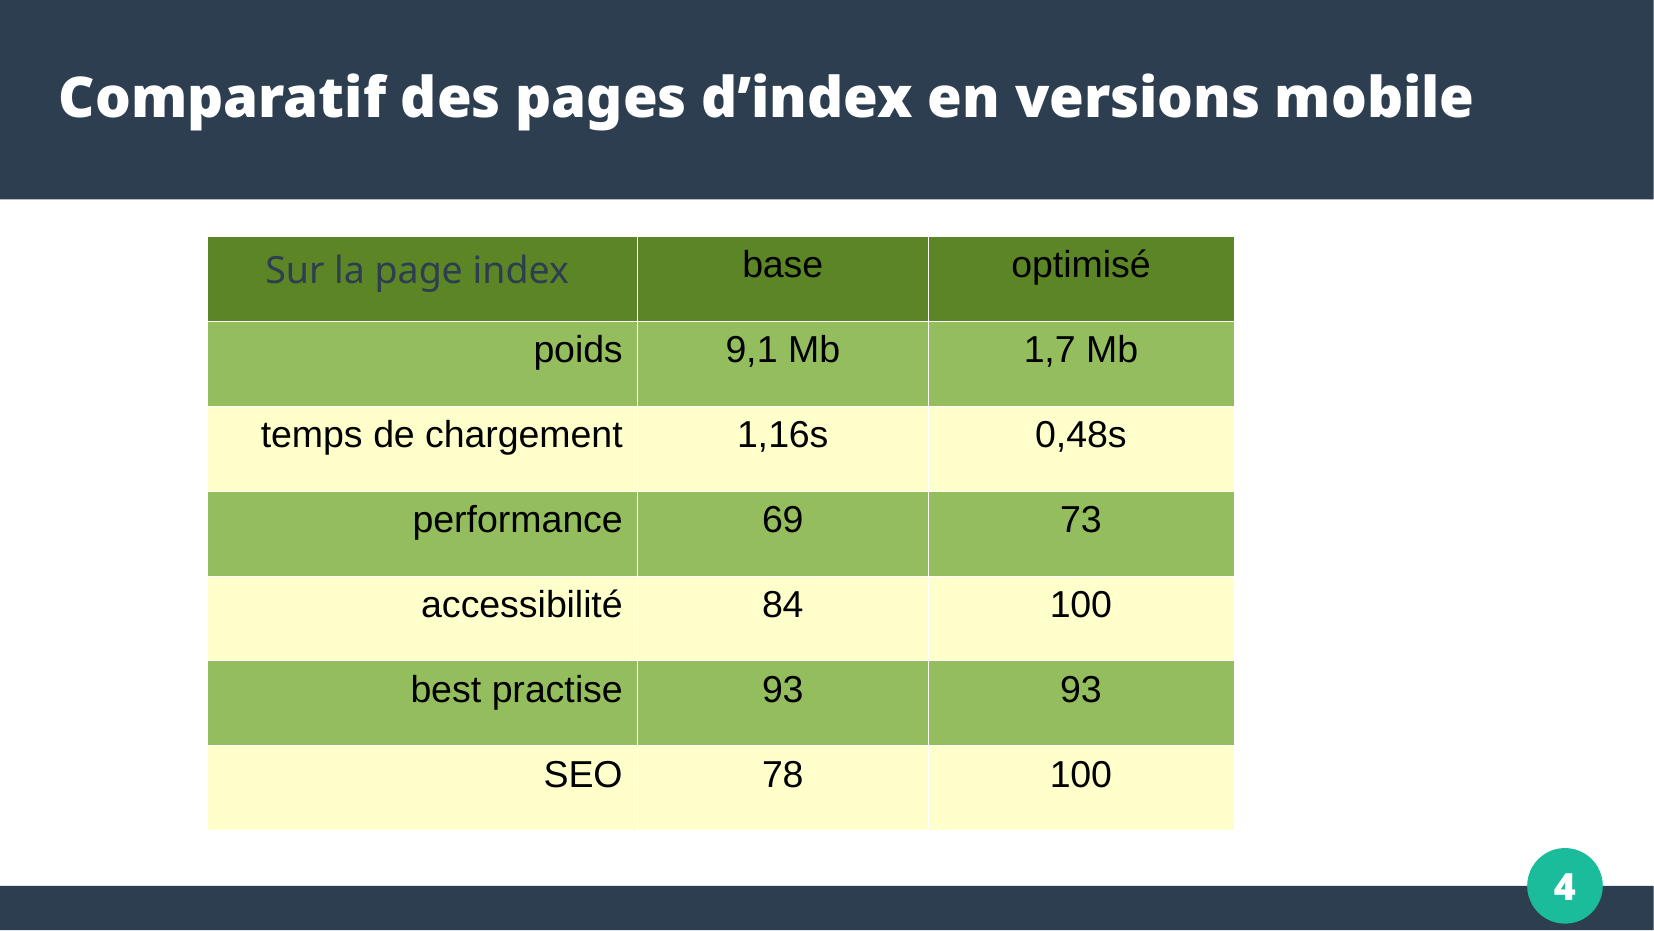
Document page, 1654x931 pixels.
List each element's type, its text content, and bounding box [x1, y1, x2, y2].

title Comparatif des pages d’index en versions mobile [59, 37, 1595, 155]
table_cell SEO [208, 746, 637, 830]
table_cell 100 [929, 577, 1234, 660]
table_header Sur la page index [208, 237, 637, 321]
table_cell best practise [208, 661, 637, 745]
table_cell 100 [929, 746, 1234, 830]
table_cell 69 [638, 492, 928, 576]
table_cell 1,16s [638, 407, 928, 491]
table_cell 9,1 Mb [638, 322, 928, 406]
table_header optimisé [929, 237, 1234, 321]
table_cell performance [208, 492, 637, 576]
table_cell 73 [929, 492, 1234, 576]
table_cell 93 [638, 661, 928, 745]
table_cell temps de chargement [208, 407, 637, 491]
table_cell 78 [638, 746, 928, 830]
table_cell 1,7 Mb [929, 322, 1234, 406]
table_cell accessibilité [208, 577, 637, 660]
table_cell 84 [638, 577, 928, 660]
table_header base [638, 237, 928, 321]
table_cell 93 [929, 661, 1234, 745]
table_cell poids [208, 322, 637, 406]
table_cell 0,48s [929, 407, 1234, 491]
